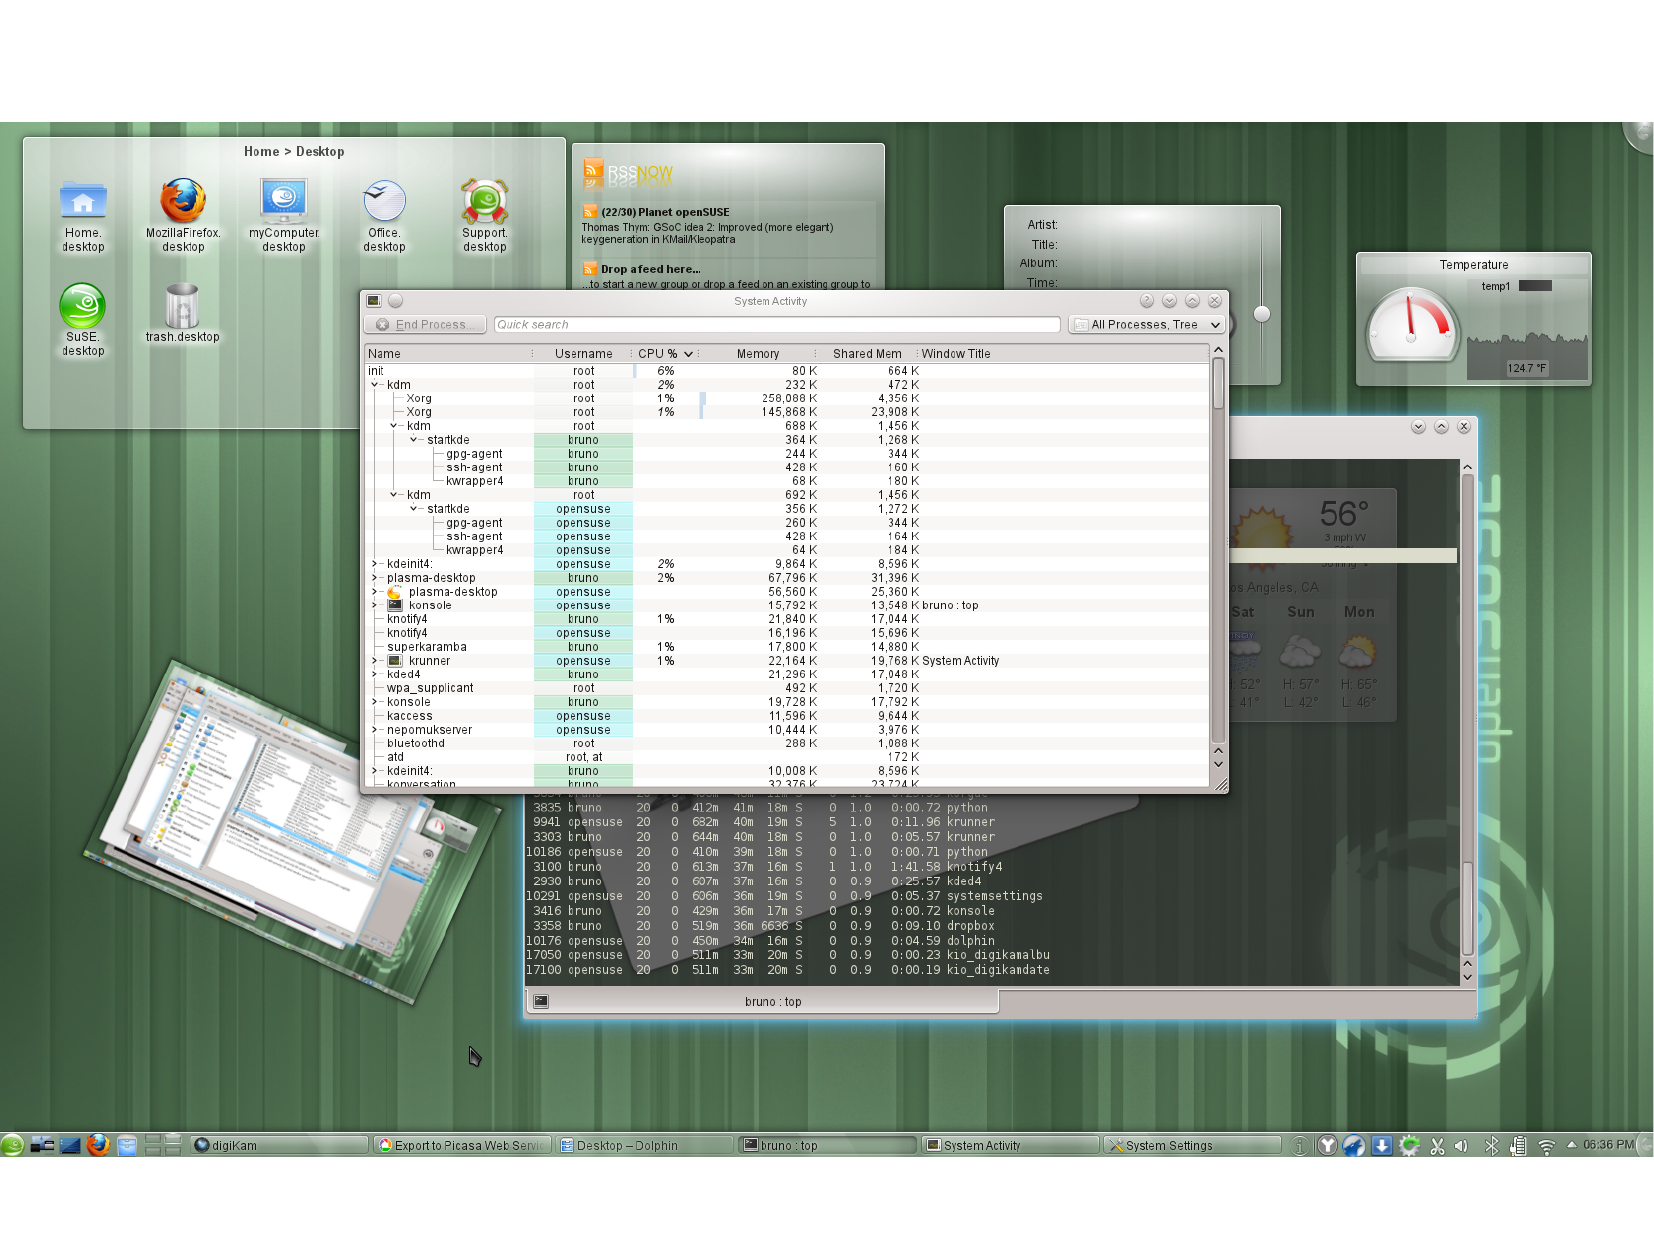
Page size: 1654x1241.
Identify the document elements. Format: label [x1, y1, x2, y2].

picture [0, 122, 1654, 1157]
